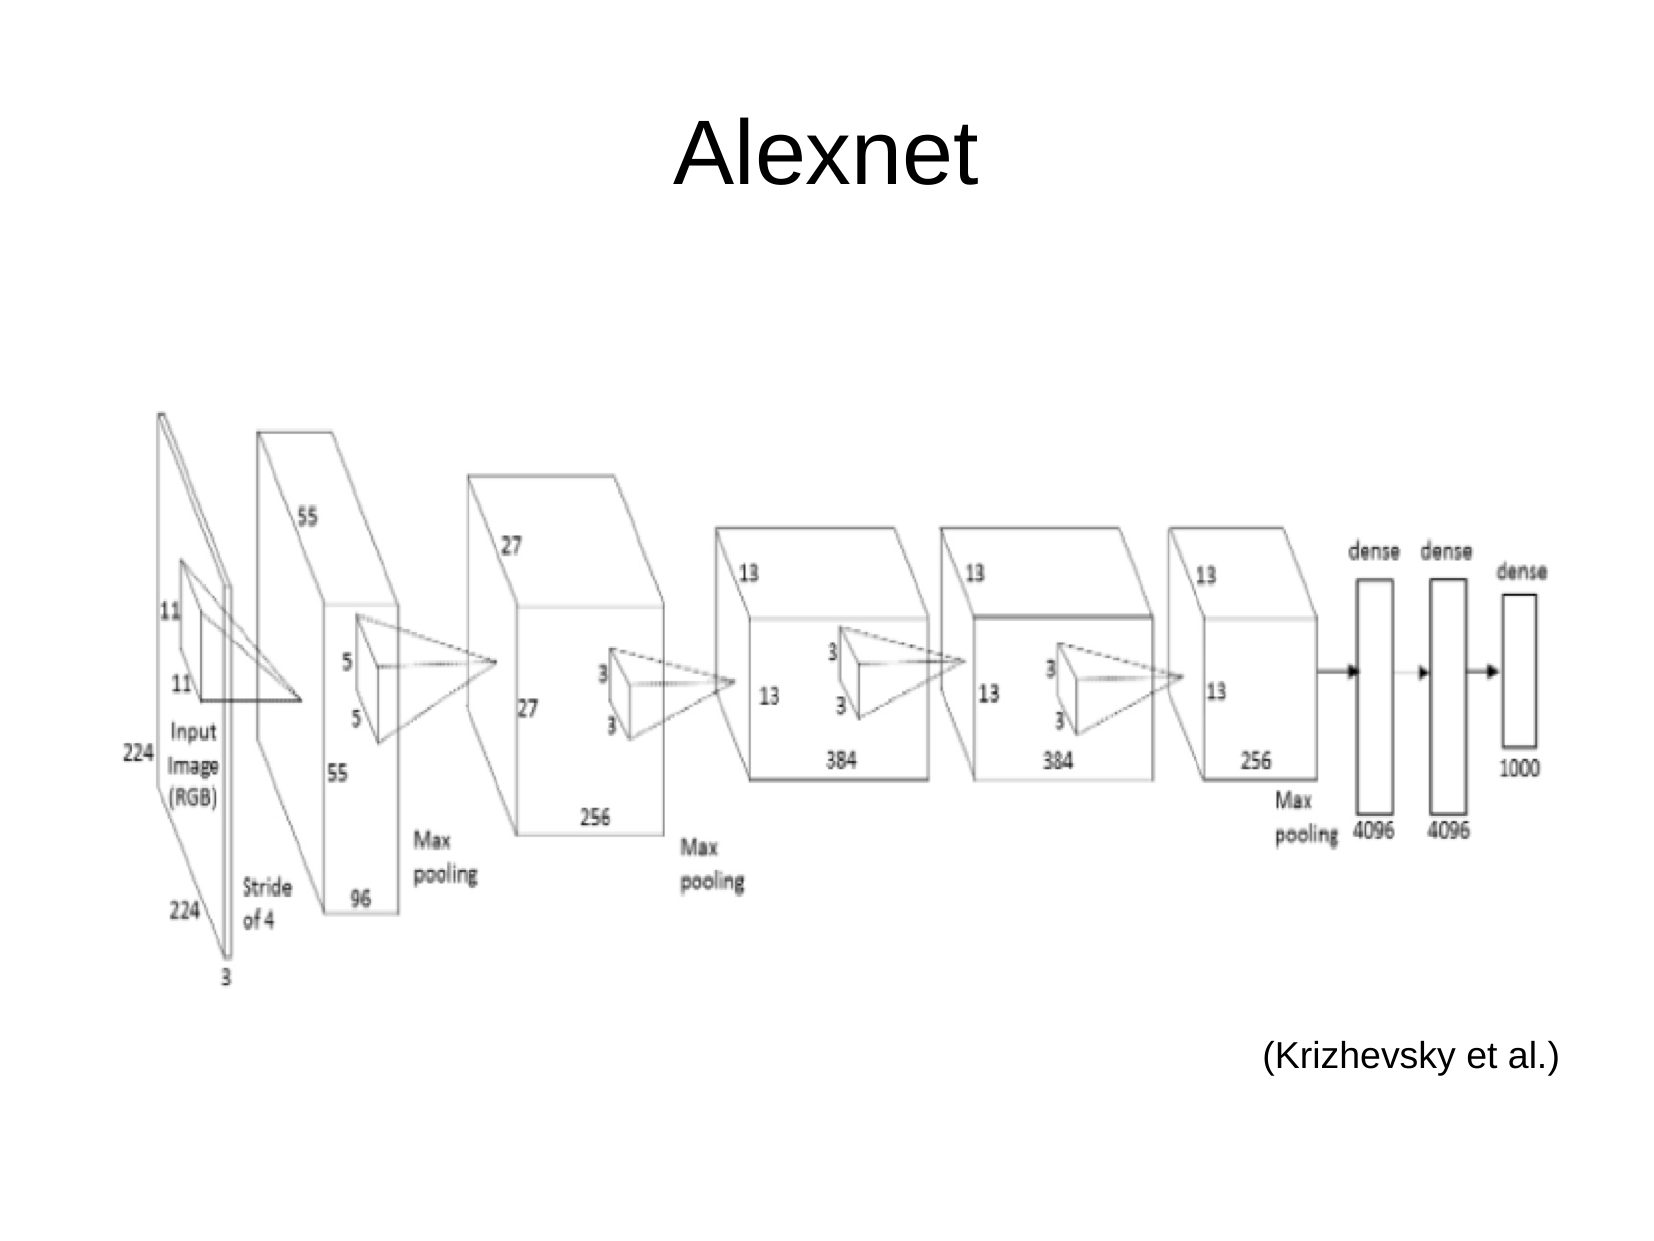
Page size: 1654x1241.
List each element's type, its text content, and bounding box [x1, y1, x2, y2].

picture [105, 399, 1561, 1004]
text_box (Krizhevsky et al.) [1191, 1035, 1591, 1092]
title Alexnet [82, 49, 1571, 257]
